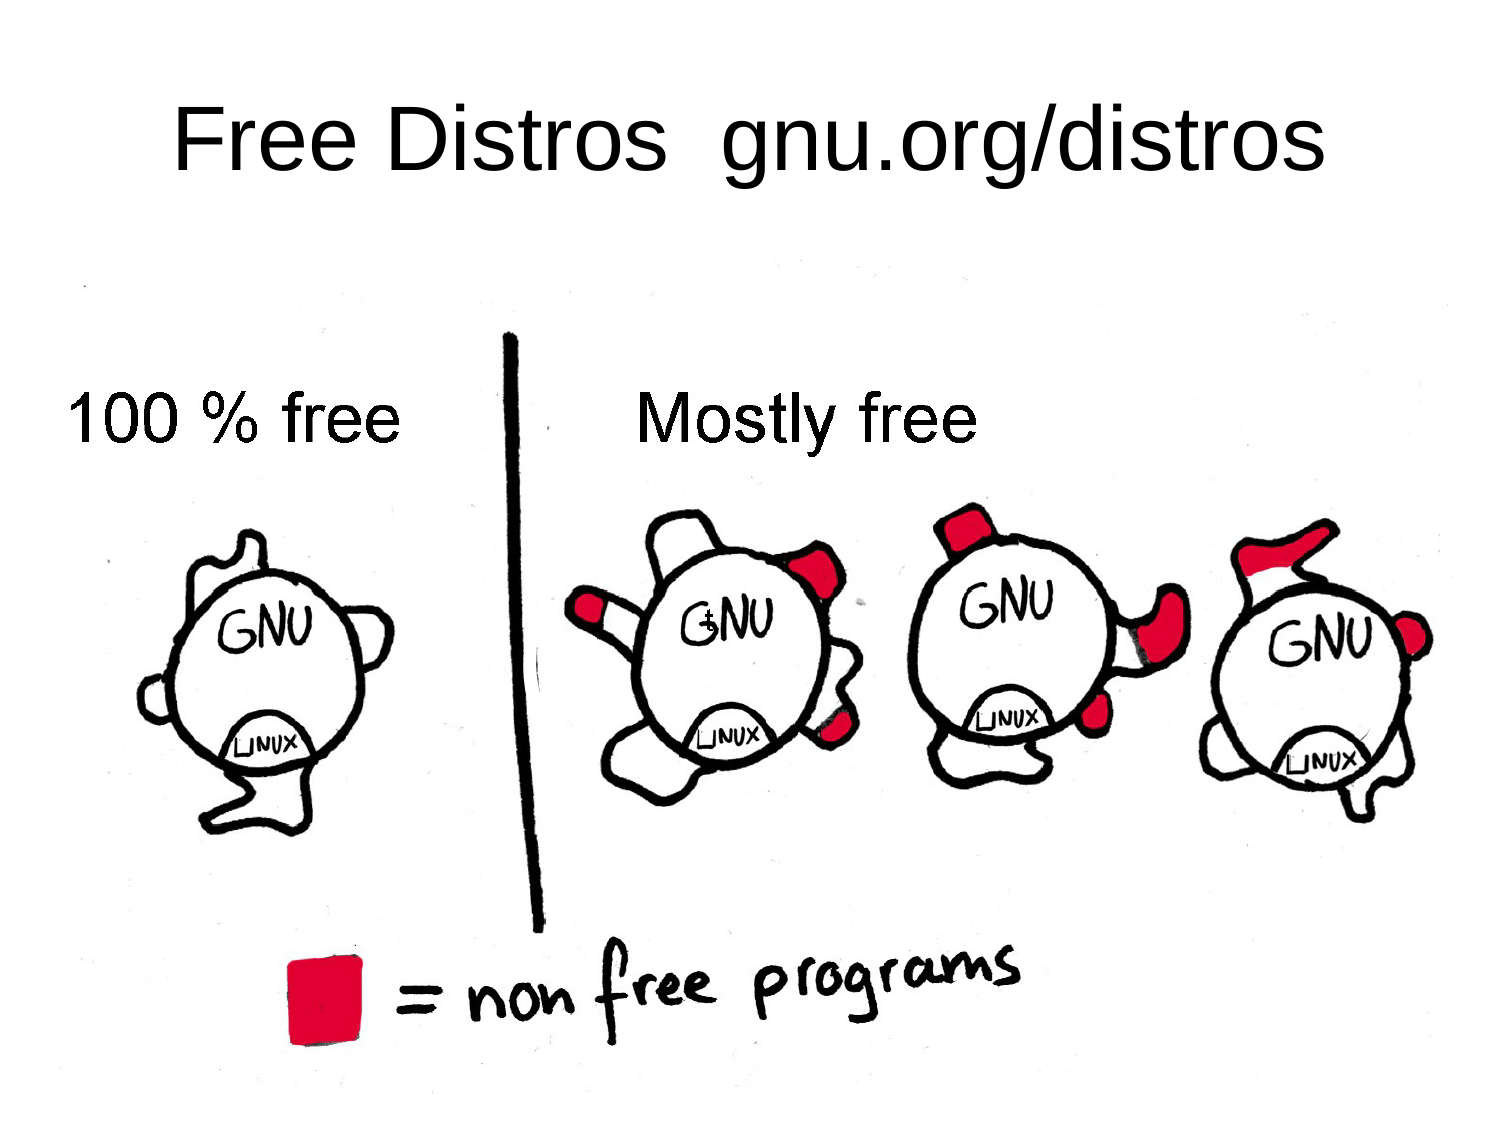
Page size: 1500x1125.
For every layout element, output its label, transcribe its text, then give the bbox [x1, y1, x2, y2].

picture [60, 259, 1455, 1096]
title Free Distros gnu.org/distros [75, 45, 1426, 233]
